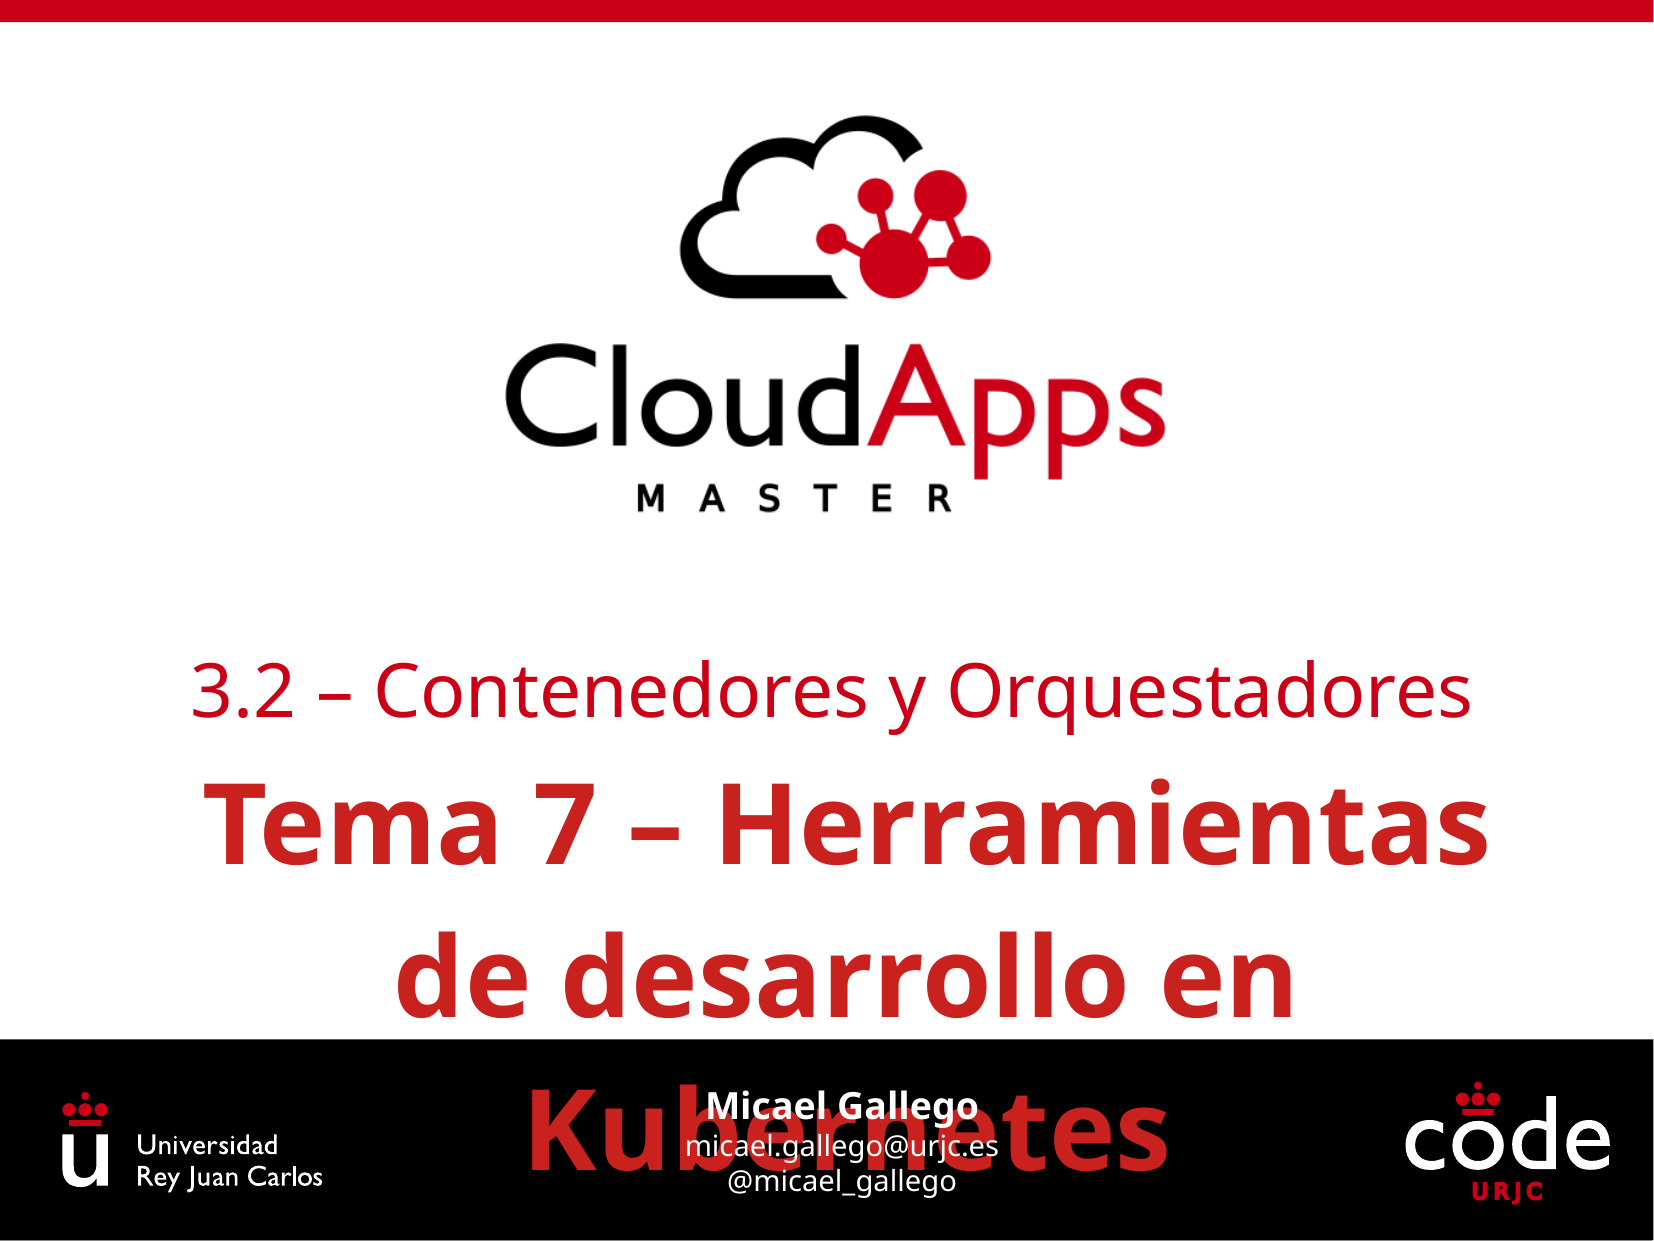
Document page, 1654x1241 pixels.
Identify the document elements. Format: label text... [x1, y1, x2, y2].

list Tema 7 – Herramientas de desarrollo en Kubernetes [193, 744, 1501, 886]
text_box 3.2 – Contenedores y Orquestadores [153, 614, 1512, 721]
text_box Micael Gallego micael.gallego@urjc.es @micael_gallego [637, 1074, 1047, 1205]
picture [473, 82, 1182, 565]
text_box [0, 1039, 1654, 1241]
text_box [0, 0, 1654, 23]
